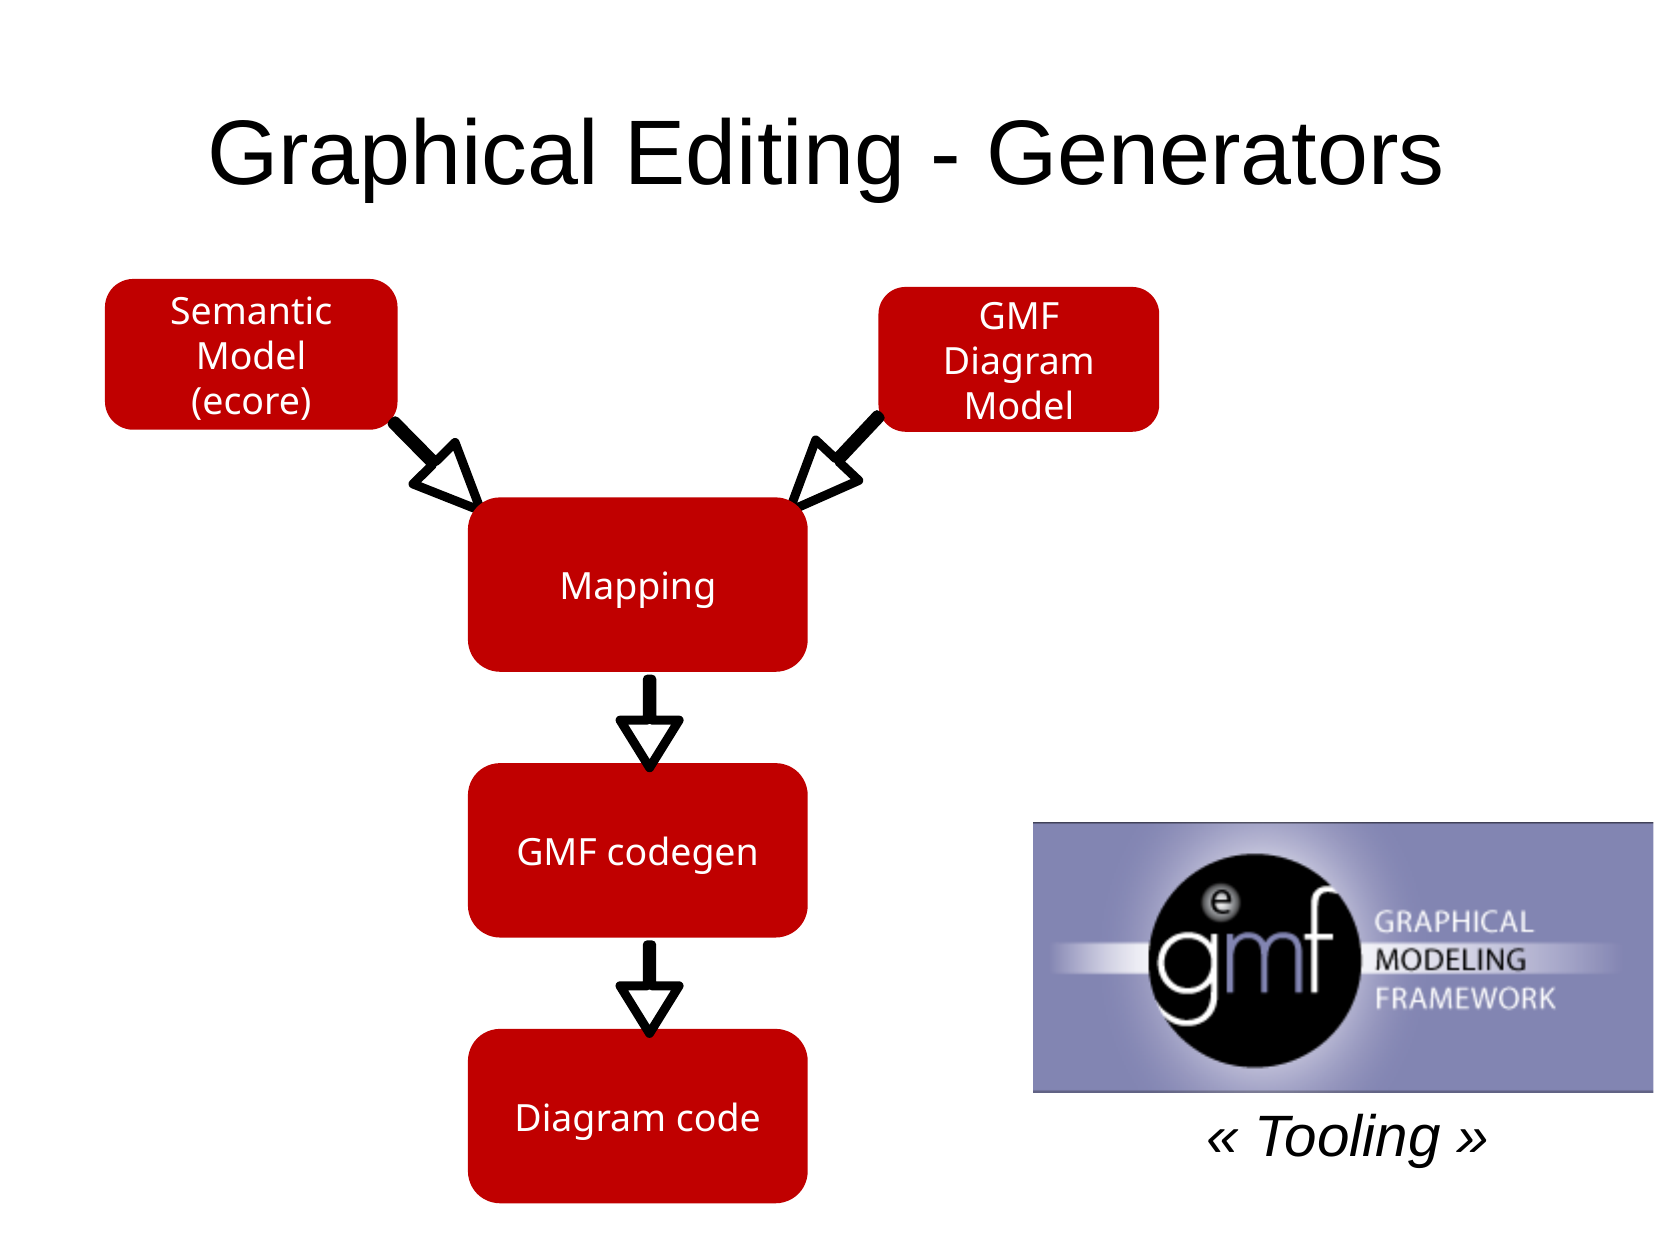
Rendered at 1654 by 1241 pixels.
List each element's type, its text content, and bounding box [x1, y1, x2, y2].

title Graphical Editing - Generators [82, 49, 1571, 257]
text_box [791, 414, 881, 509]
text_box [620, 944, 680, 1034]
text_box [392, 420, 481, 511]
text_box [620, 679, 680, 768]
text_box « Tooling » [1191, 1096, 1508, 1177]
text_box GMF Diagram Model [882, 291, 1155, 428]
picture [1033, 822, 1654, 1093]
text_box Semantic Model (ecore) [109, 283, 394, 426]
text_box GMF codegen [472, 767, 804, 934]
text_box Diagram code [472, 1033, 804, 1199]
text_box Mapping [472, 501, 804, 668]
